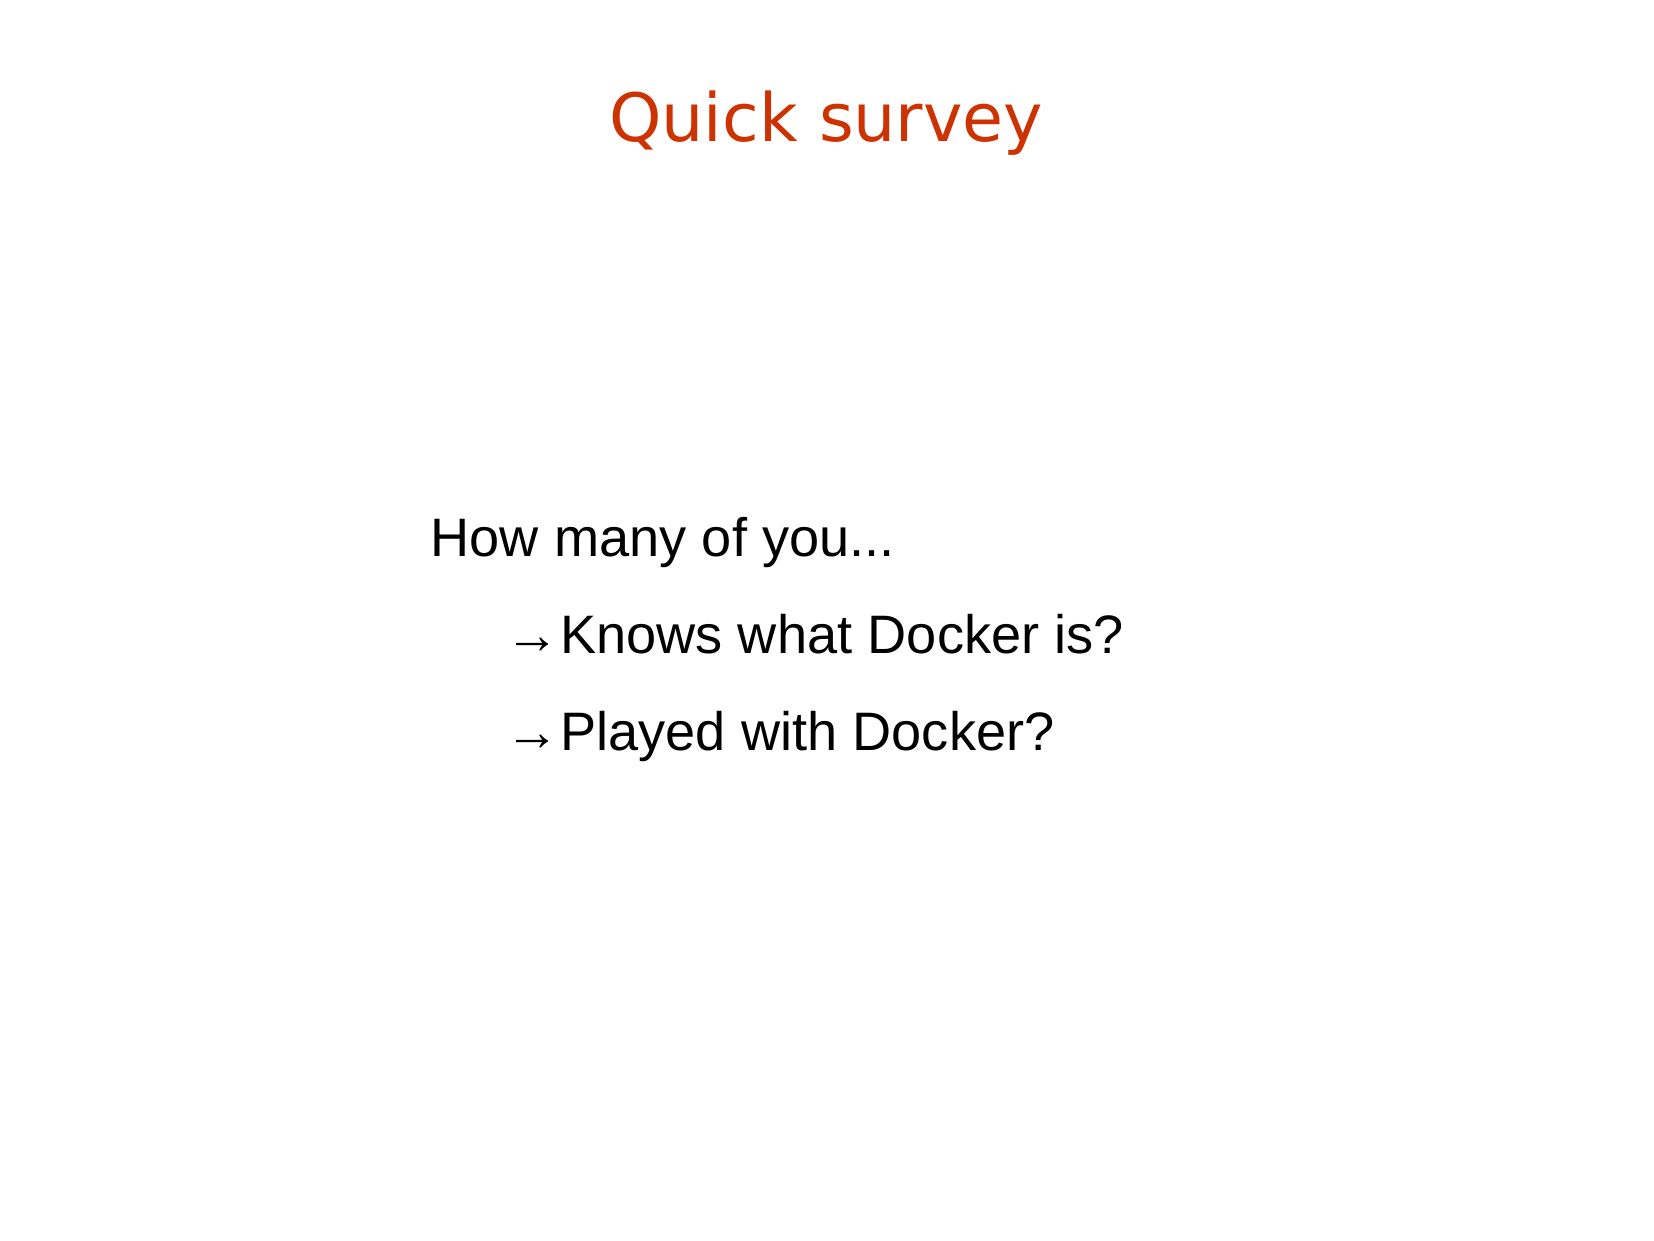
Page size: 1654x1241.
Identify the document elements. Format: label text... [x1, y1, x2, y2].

text_box Quick survey [594, 72, 1059, 166]
text_box How many of you... →Knows what Docker is? →Played with Docker? [415, 470, 1181, 756]
